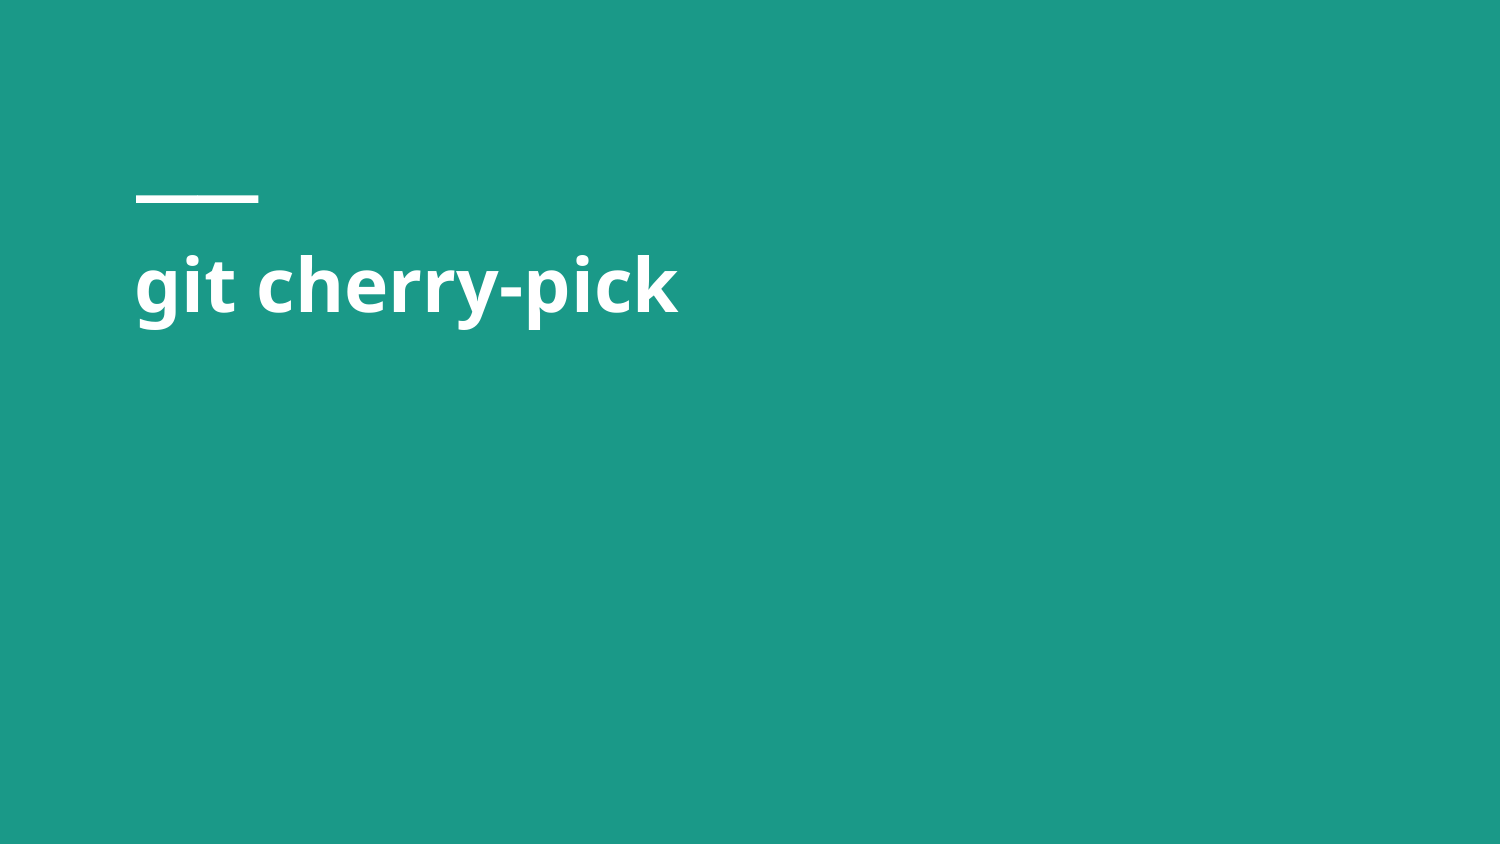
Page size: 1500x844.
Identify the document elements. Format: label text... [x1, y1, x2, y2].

title git cherry-pick [119, 216, 1381, 466]
